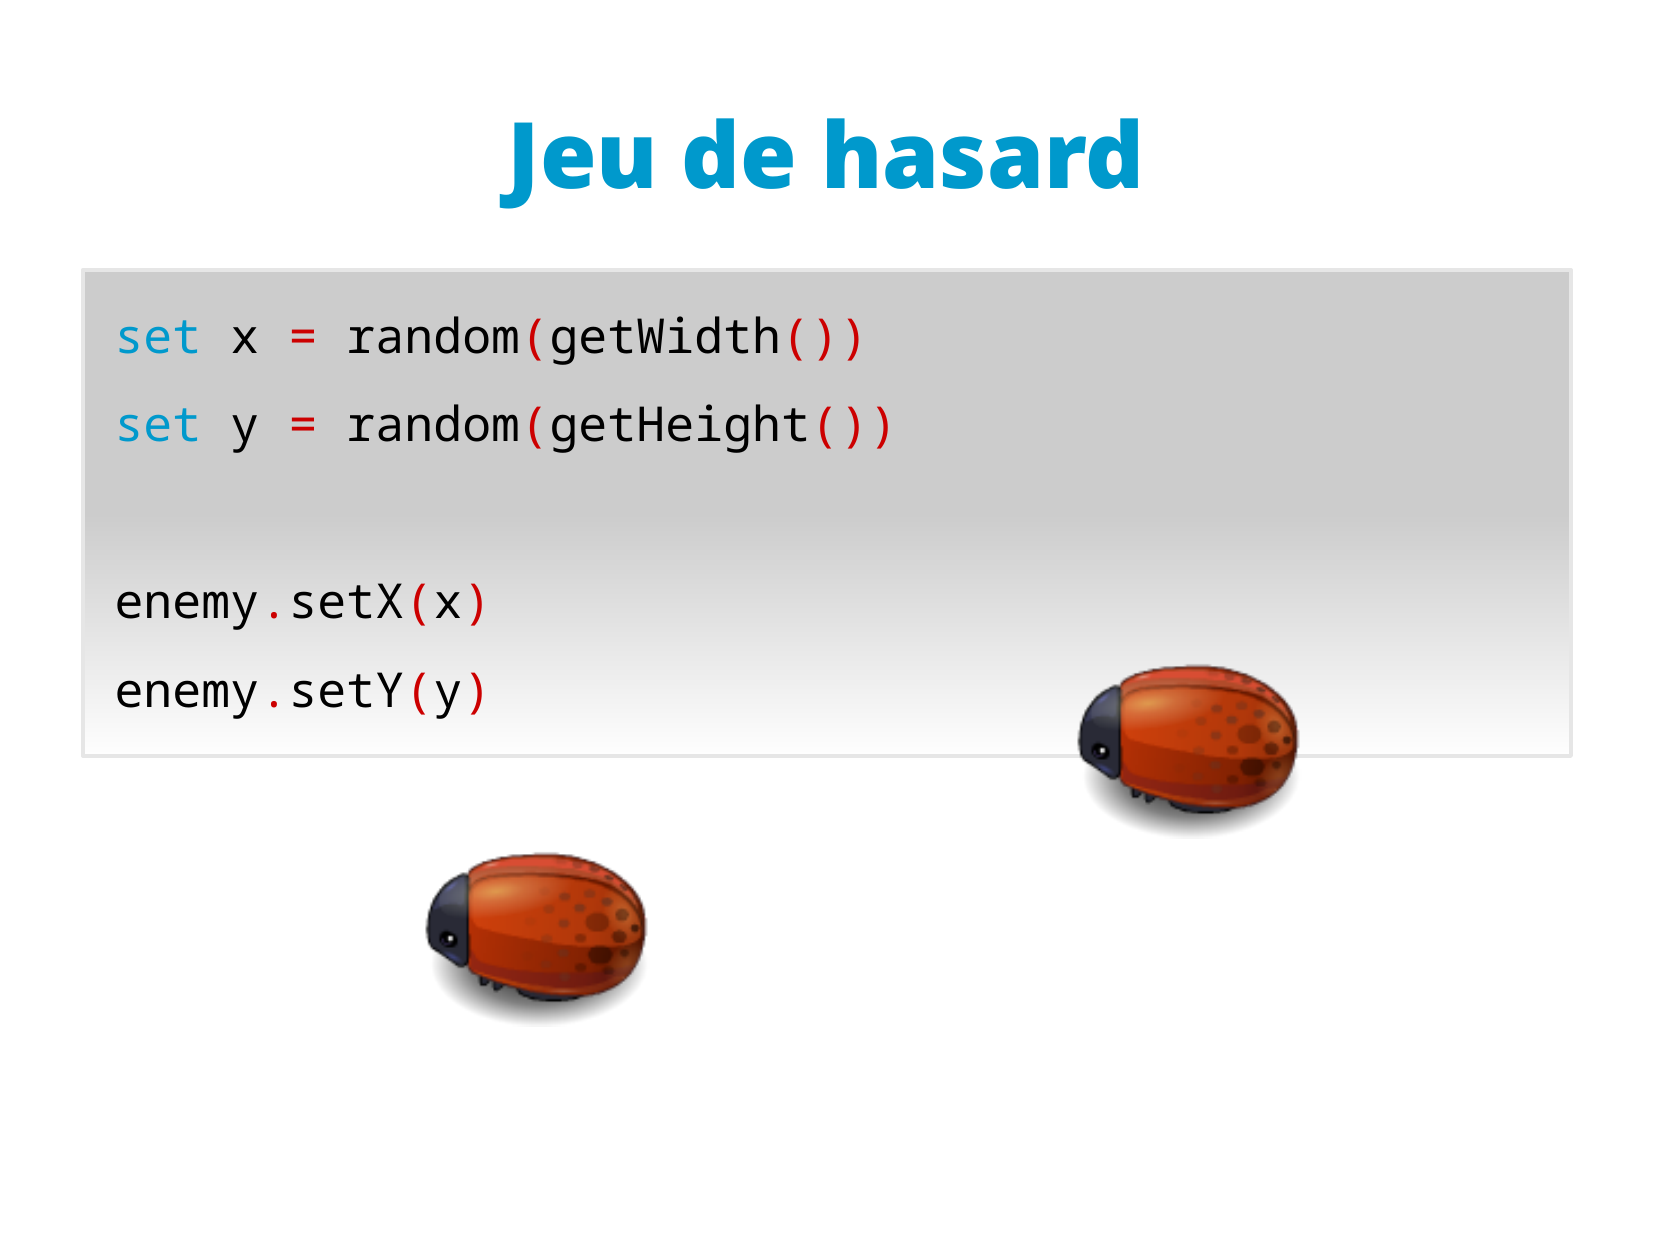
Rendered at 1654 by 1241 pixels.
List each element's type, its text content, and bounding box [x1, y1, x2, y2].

picture [422, 826, 650, 1028]
title Jeu de hasard [82, 49, 1571, 257]
list set x = random(getWidth()) set y = random(getHeight()) enemy.setX(x) enemy.setY(y) [82, 270, 1571, 756]
picture [1074, 638, 1302, 839]
